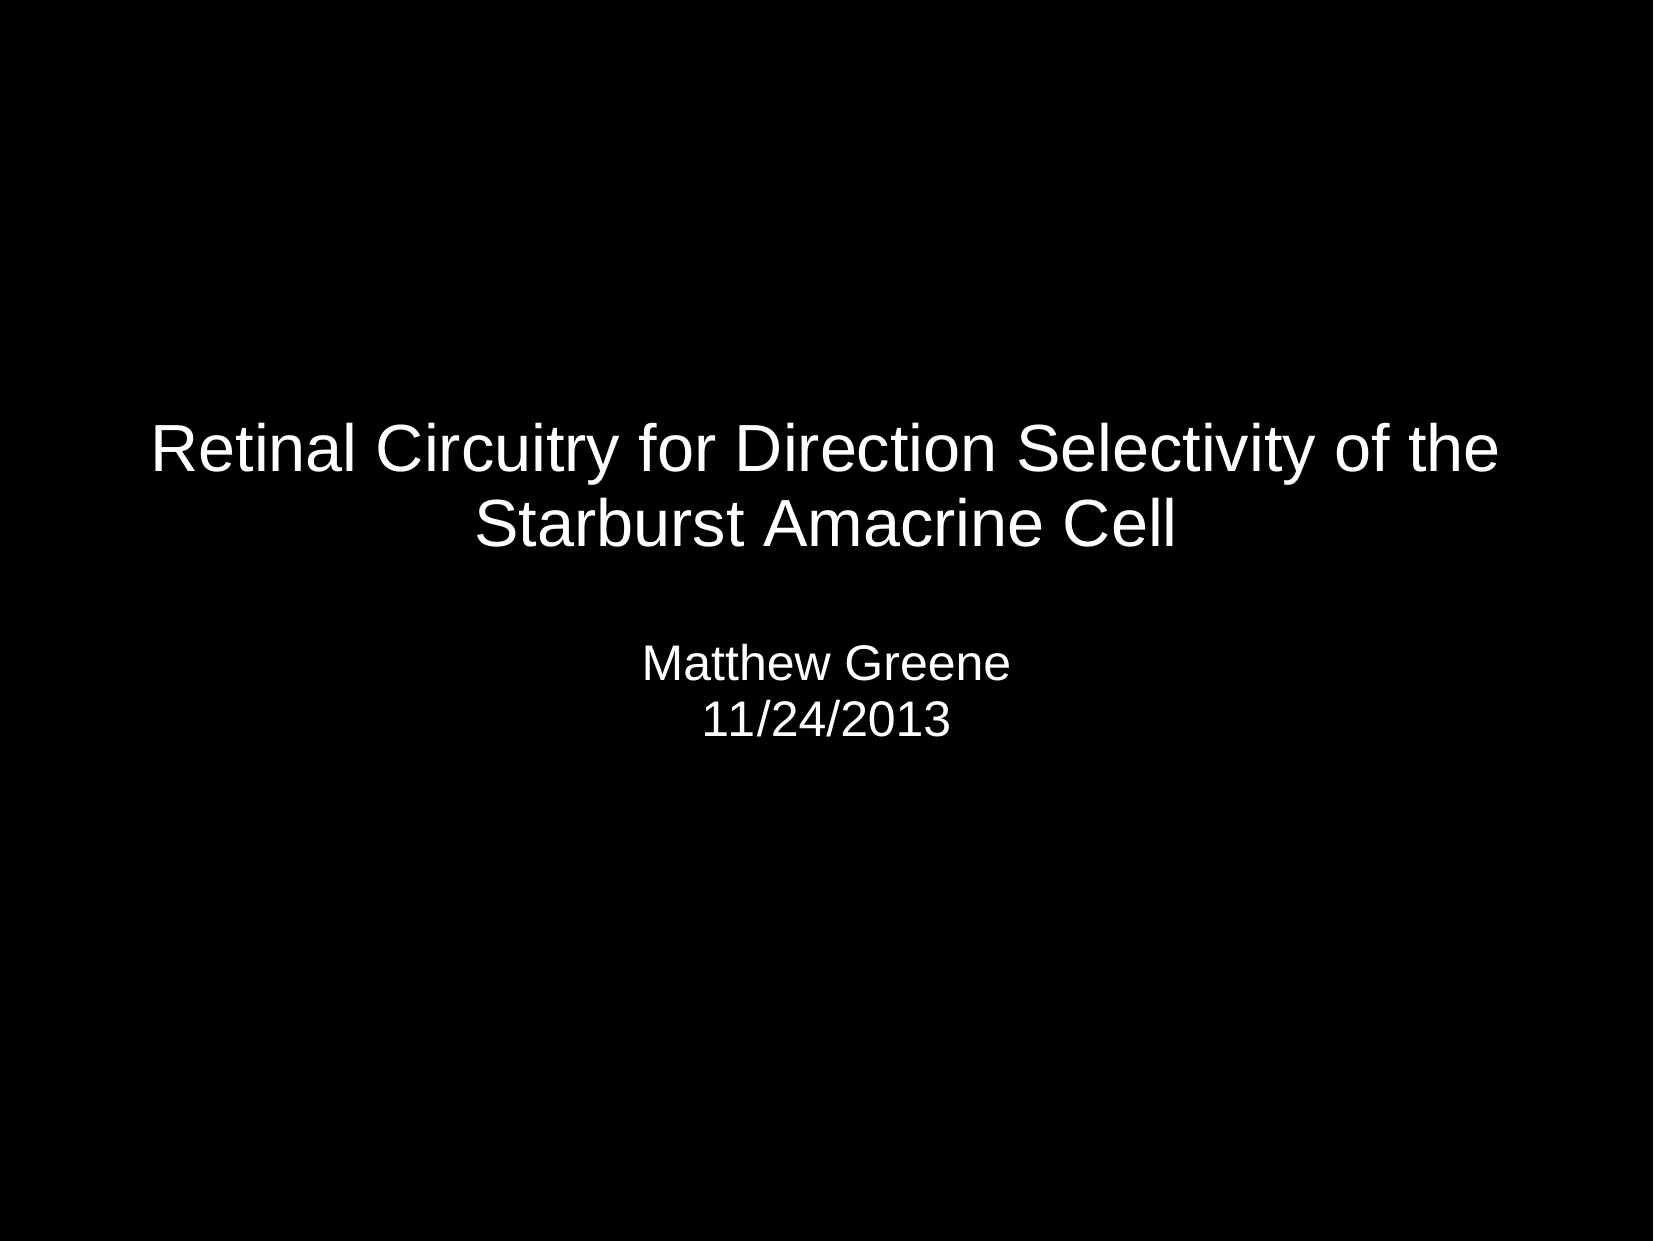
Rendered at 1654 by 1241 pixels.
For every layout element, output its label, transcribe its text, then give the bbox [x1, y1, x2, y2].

subtitle Retinal Circuitry for Direction Selectivity of the Starburst Amacrine Cell Matthew Greene 11/24/2013 [82, 49, 1571, 1109]
